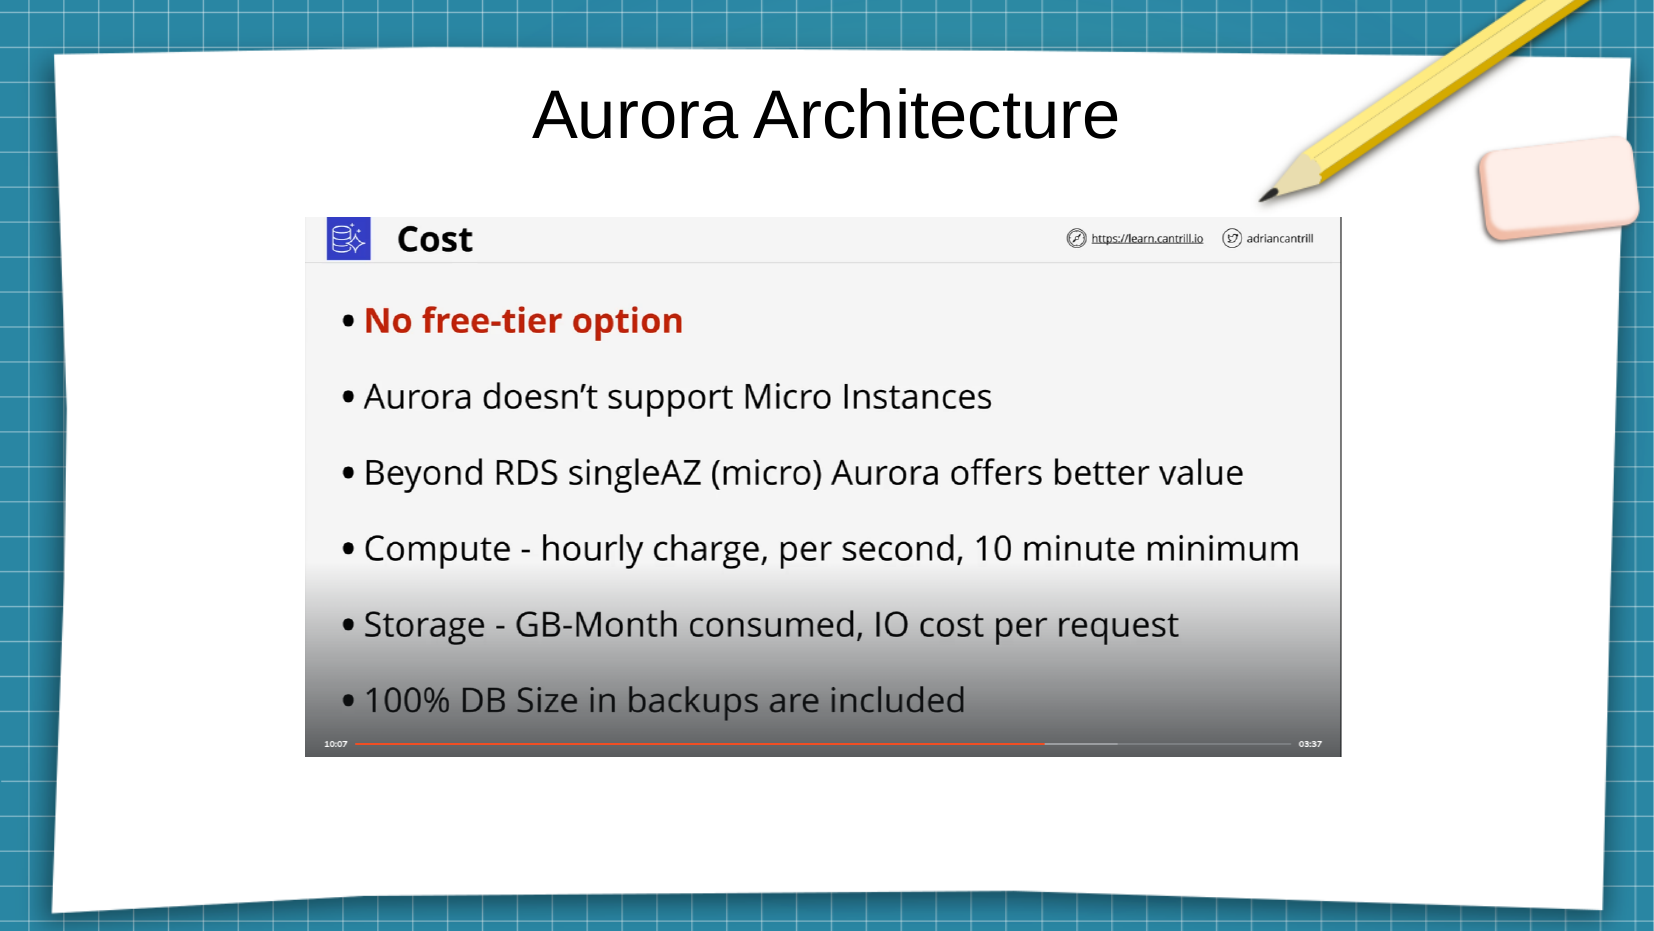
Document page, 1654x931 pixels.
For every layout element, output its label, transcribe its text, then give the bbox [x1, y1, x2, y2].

picture [0, 0, 1654, 931]
title Aurora Architecture [82, 37, 1571, 193]
